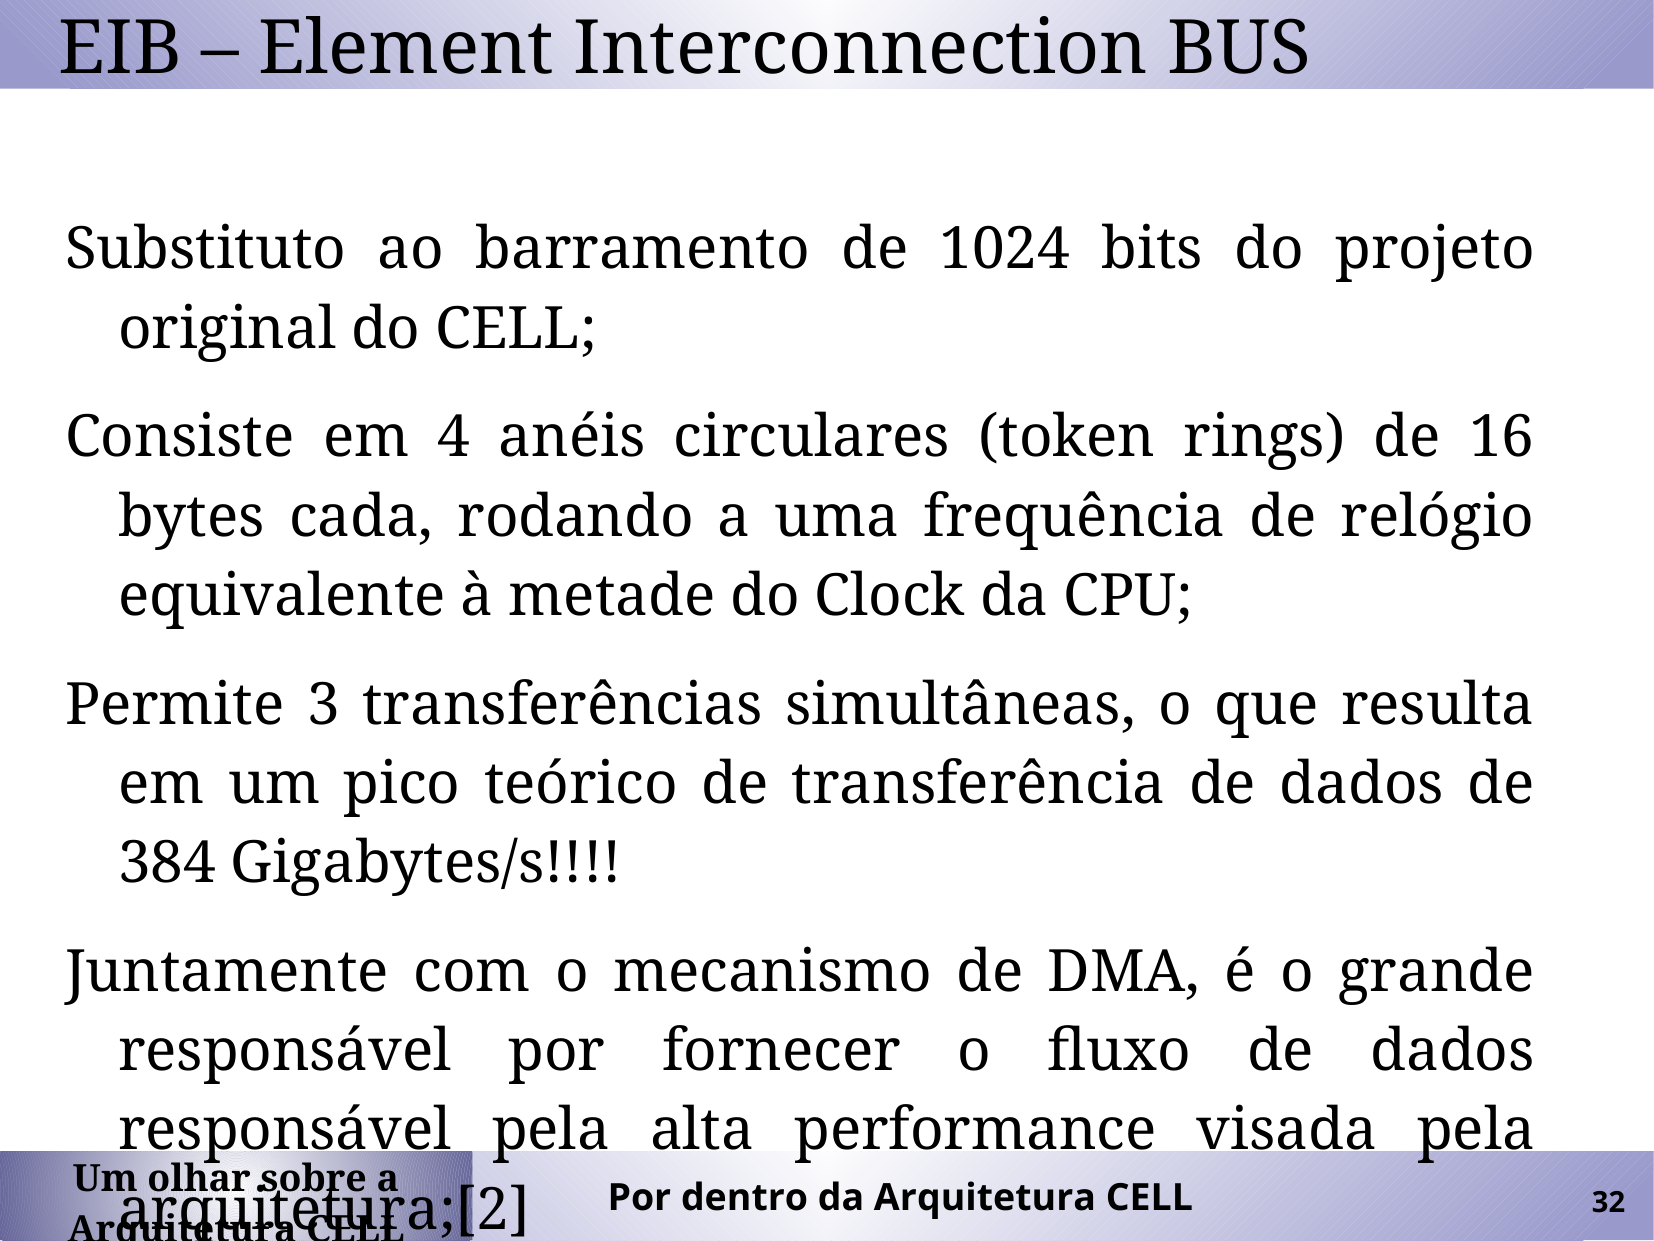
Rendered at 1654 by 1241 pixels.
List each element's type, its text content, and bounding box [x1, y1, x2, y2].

text_box Por dentro da Arquitetura CELL [501, 1151, 1300, 1241]
title EIB – Element Interconnection BUS [59, 6, 1447, 82]
list Substituto ao barramento de 1024 bits do projeto original do CELL; Consiste em 4 anéis circulares (token rings) de 16 bytes cada, rodando a uma frequência de relógio equivalente à metade do Clock da CPU; Permite 3 transferências simultâneas, o que resulta em um pico teórico de transferência de dados de 384 Gigabytes/s!!!! Juntamente com o mecanismo de DMA, é o grande responsável por fornecer o fluxo de dados responsável pela alta performance visada pela arquitetura;[2] [47, 206, 1536, 1093]
